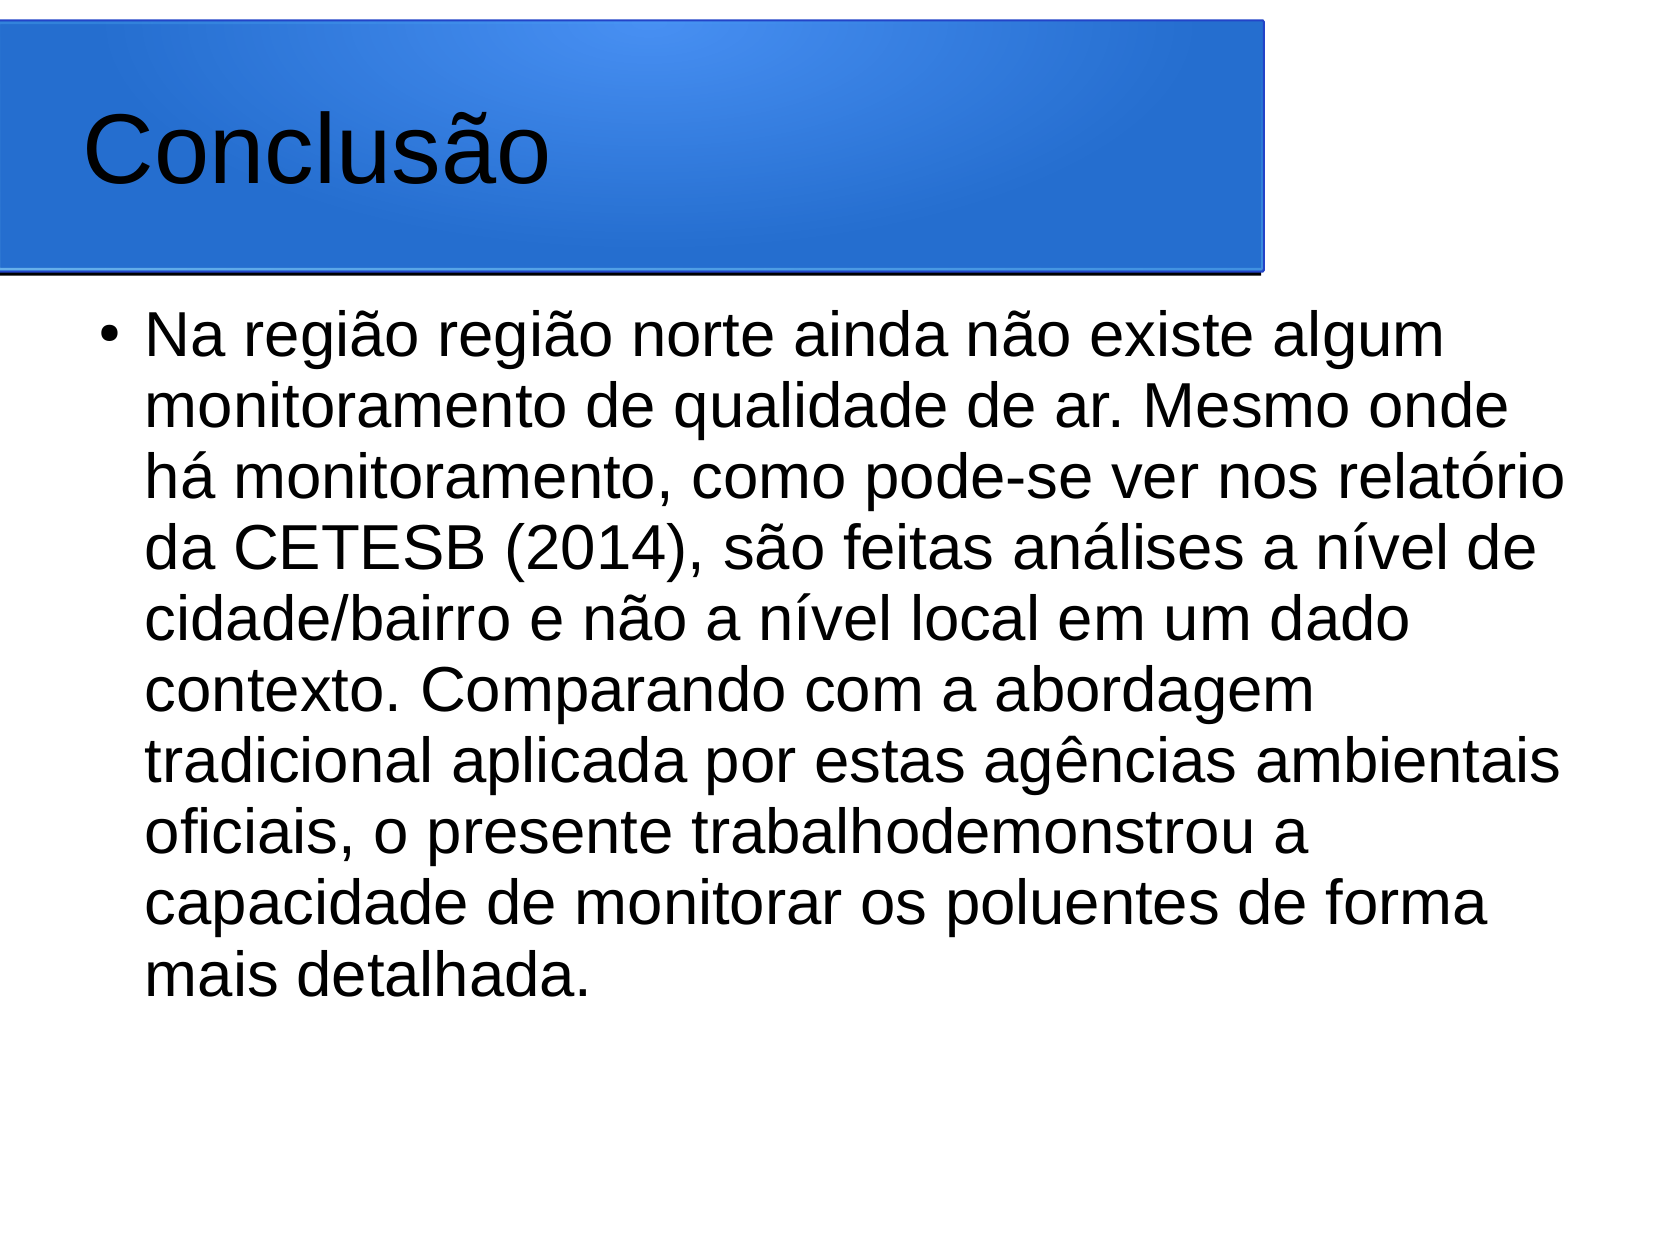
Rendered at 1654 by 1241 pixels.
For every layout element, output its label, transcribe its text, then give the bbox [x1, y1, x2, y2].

list Na região região norte ainda não existe algum monitoramento de qualidade de ar. Mesmo onde há monitoramento, como pode-se ver nos relatório da CETESB (2014), são feitas análises a nível de cidade/bairro e não a nível local em um dado contexto. Comparando com a abordagem tradicional aplicada por estas agências ambientais oficiais, o presente trabalhodemonstrou a capacidade de monitorar os poluentes de forma mais detalhada. [82, 299, 1571, 1019]
title Conclusão [82, 47, 1235, 252]
